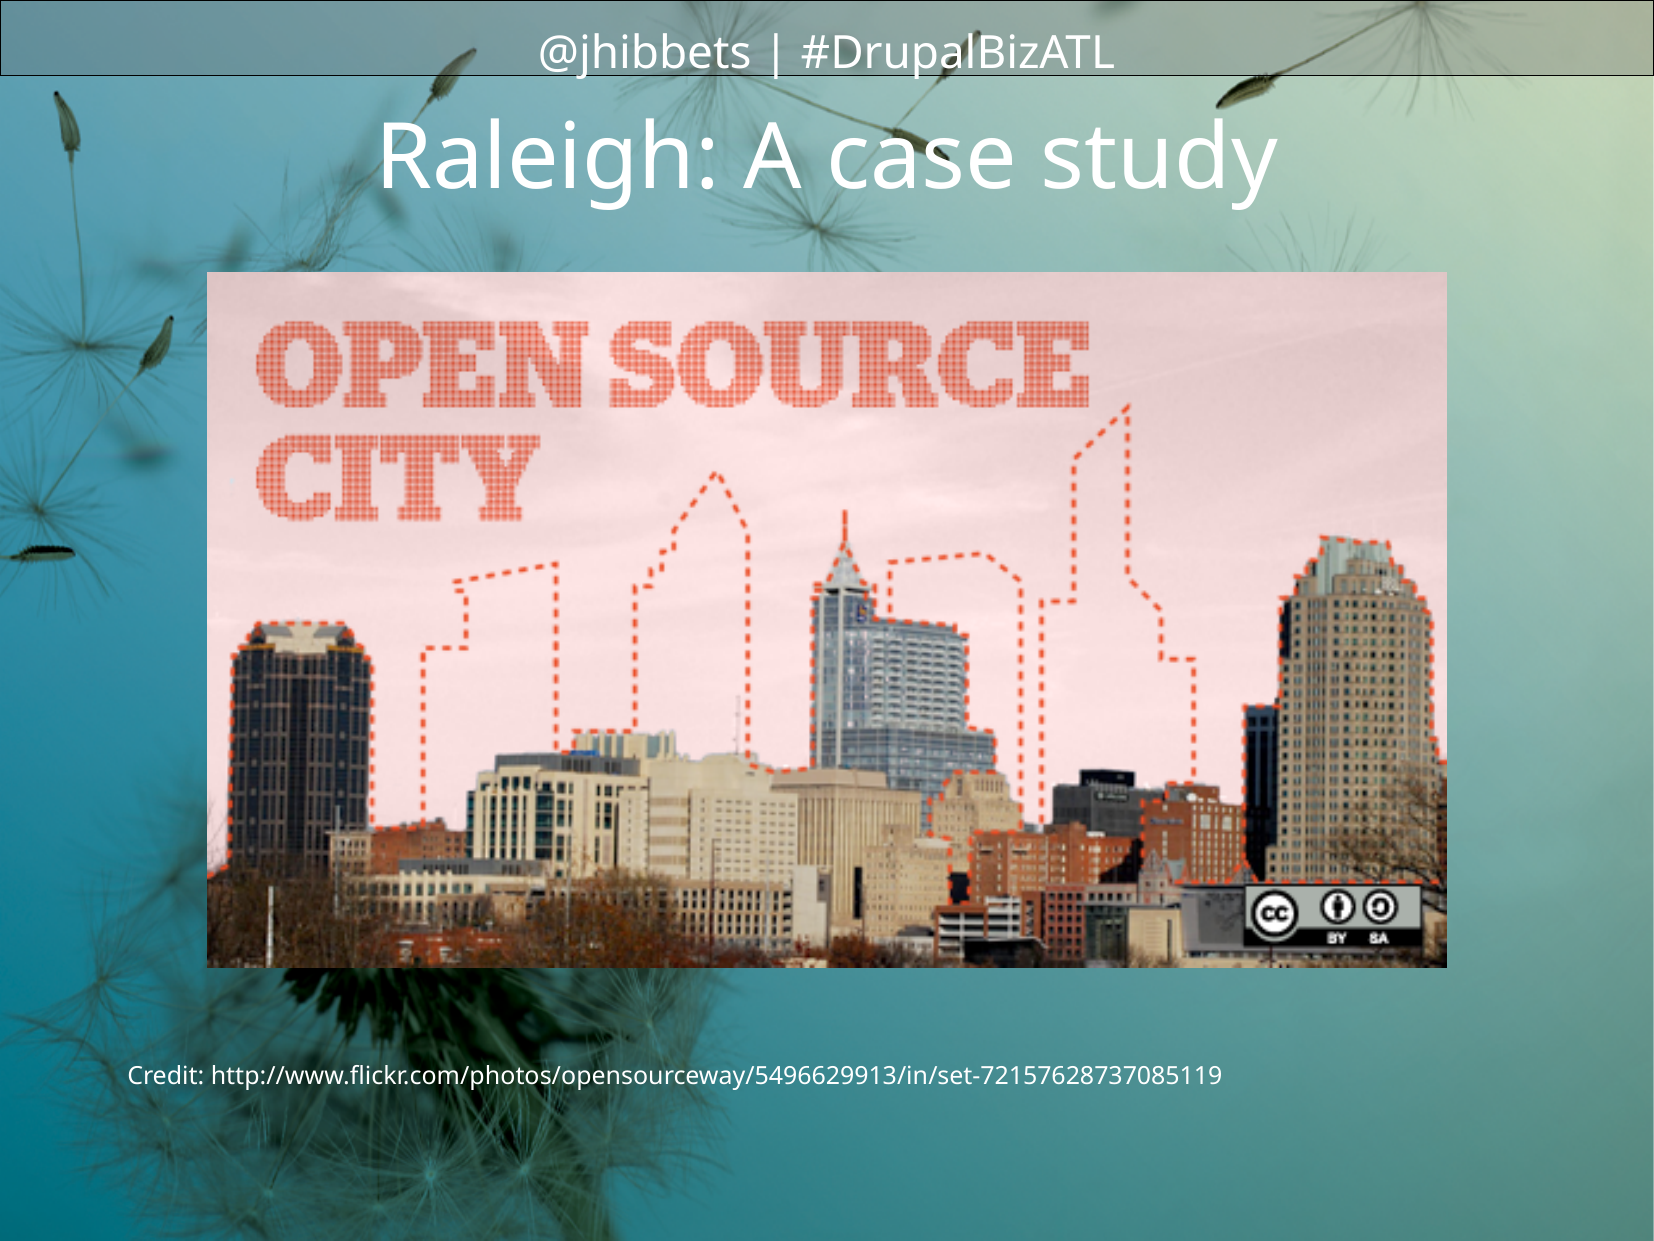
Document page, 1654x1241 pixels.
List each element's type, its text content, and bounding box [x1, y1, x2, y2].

picture [0, 76, 1654, 1241]
title Raleigh: A case study [82, 49, 1571, 257]
text_box Credit: http://www.flickr.com/photos/opensourceway/5496629913/in/set-72157628737085119 [112, 1050, 1230, 1093]
